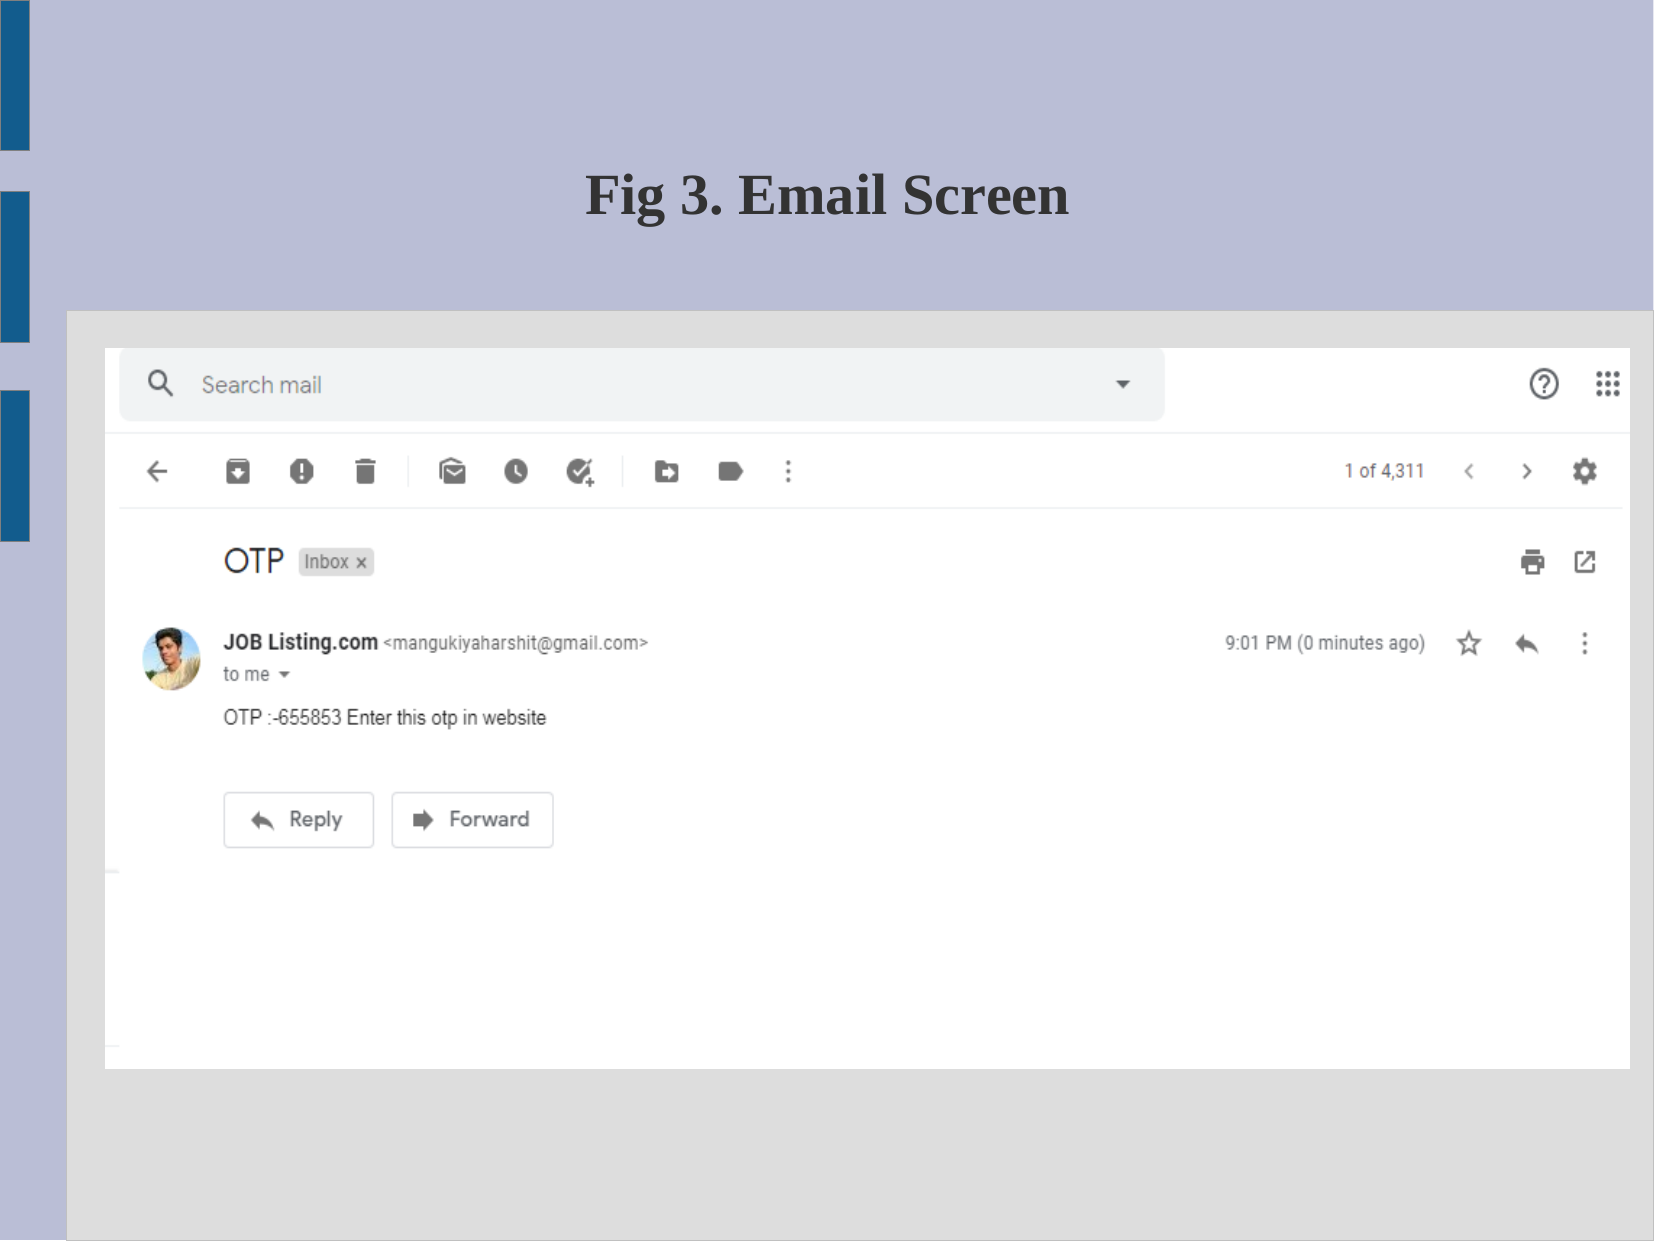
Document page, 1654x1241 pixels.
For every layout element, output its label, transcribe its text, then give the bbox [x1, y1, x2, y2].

title Fig 3. Email Screen [121, 91, 1534, 299]
picture [105, 348, 1630, 1069]
